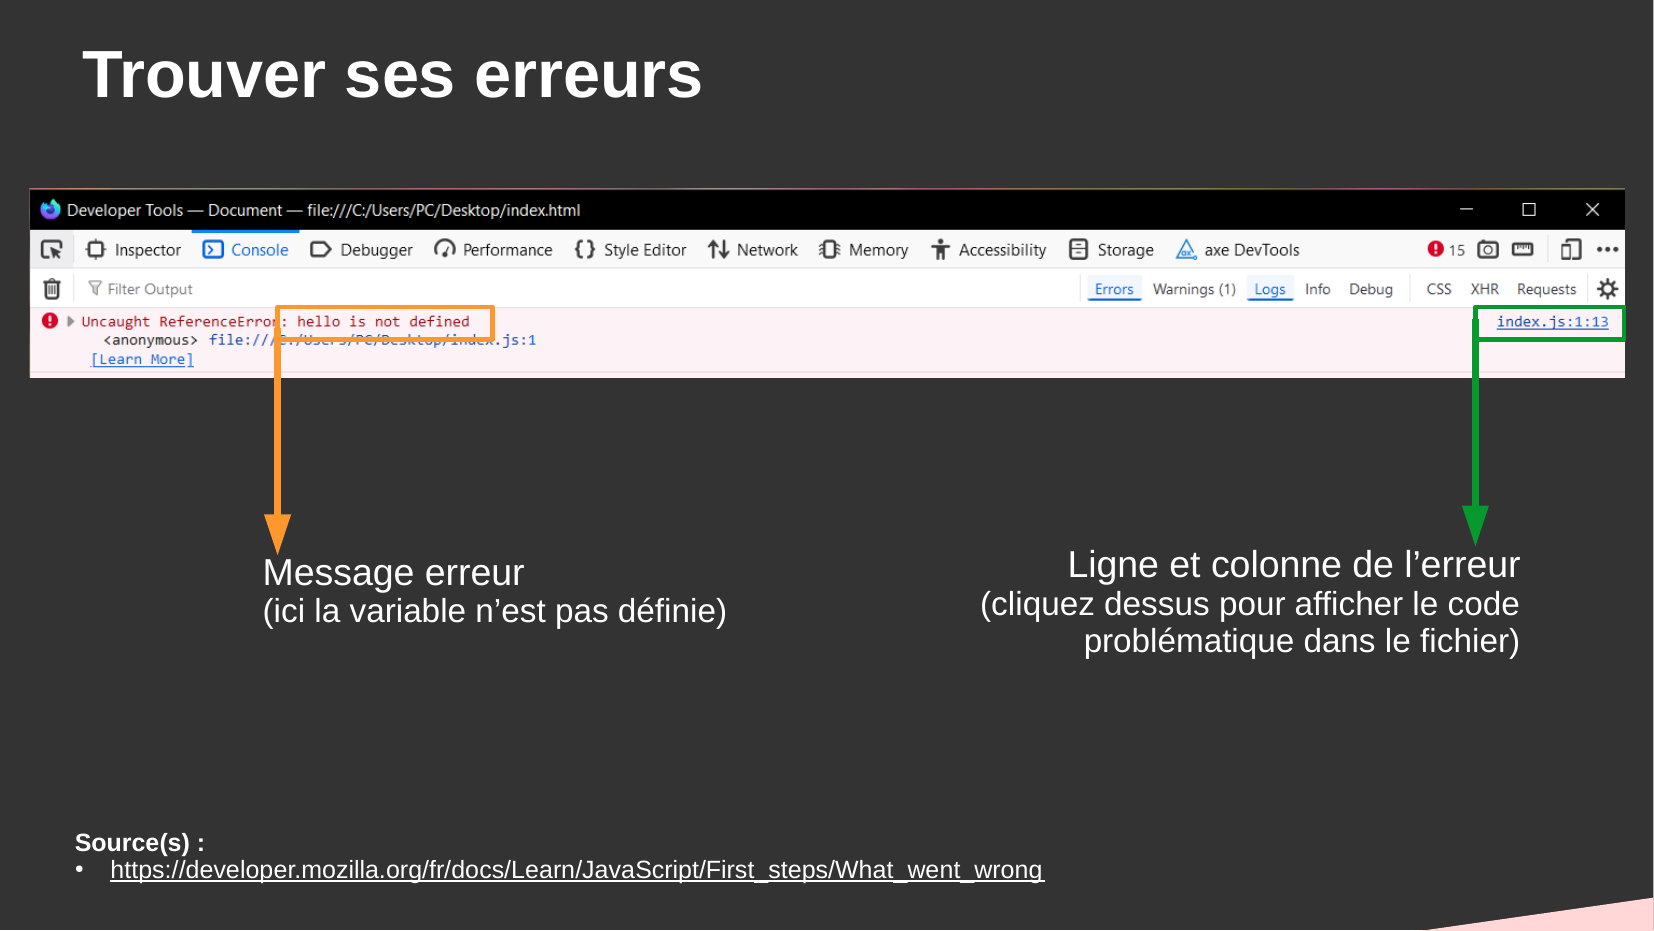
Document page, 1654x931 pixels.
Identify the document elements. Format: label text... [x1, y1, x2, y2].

picture [1478, 309, 1622, 337]
title Trouver ses erreurs [82, 37, 1571, 114]
text_box Source(s) : https://developer.mozilla.org/fr/docs/Learn/JavaScript/First_steps/What_went_wrong [60, 820, 1583, 892]
text_box [1419, 897, 1654, 931]
picture [280, 309, 490, 337]
text_box Message erreur (ici la variable n’est pas définie) [248, 543, 756, 638]
picture [1479, 342, 1625, 378]
picture [29, 188, 1625, 378]
text_box Ligne et colonne de l’erreur (cliquez dessus pour afficher le code problématique dans le fichier) [885, 536, 1536, 686]
